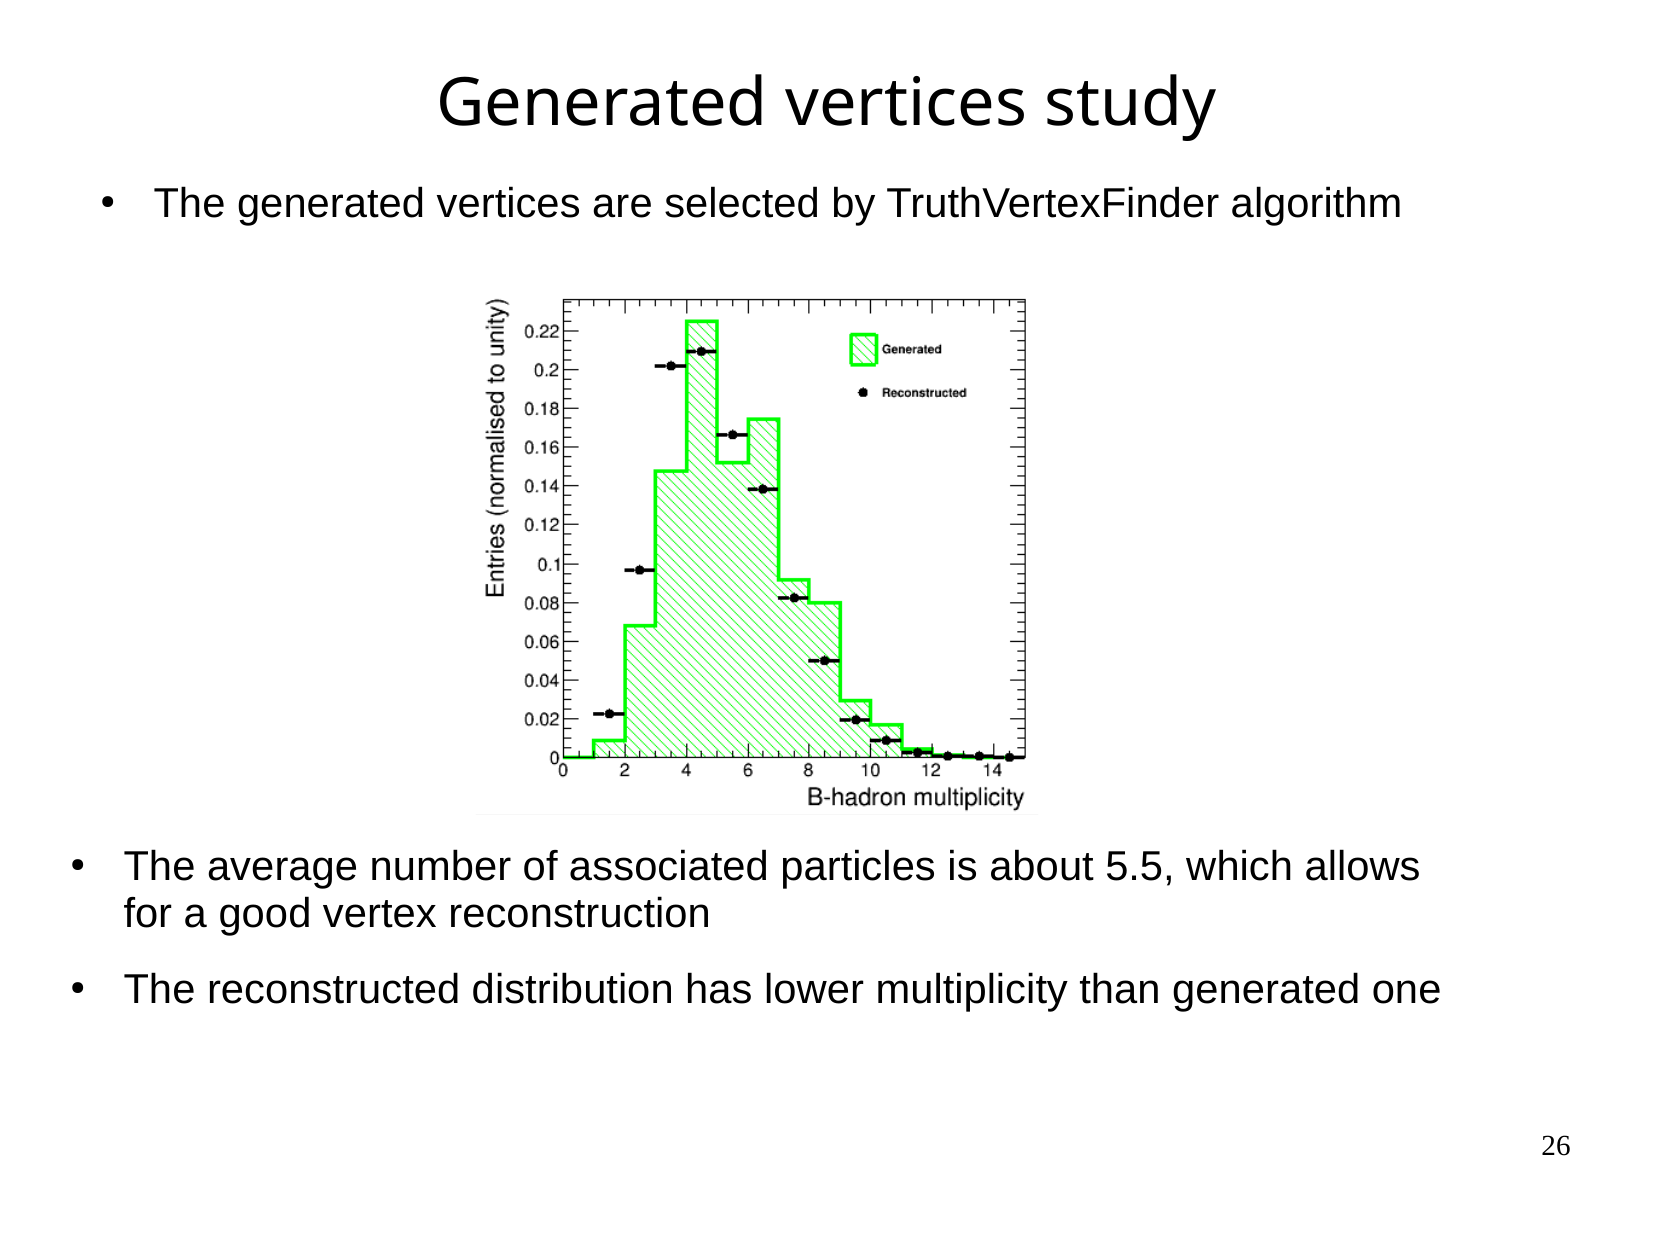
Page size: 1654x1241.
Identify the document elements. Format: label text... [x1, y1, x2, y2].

title Generated vertices study [82, 49, 1571, 151]
list The average number of associated particles is about 5.5, which allows for a good vertex reconstruction The reconstructed distribution has lower multiplicity than generated one [52, 843, 1474, 1189]
picture [475, 286, 1039, 815]
list The generated vertices are selected by TruthVertexFinder algorithm [82, 180, 1504, 259]
